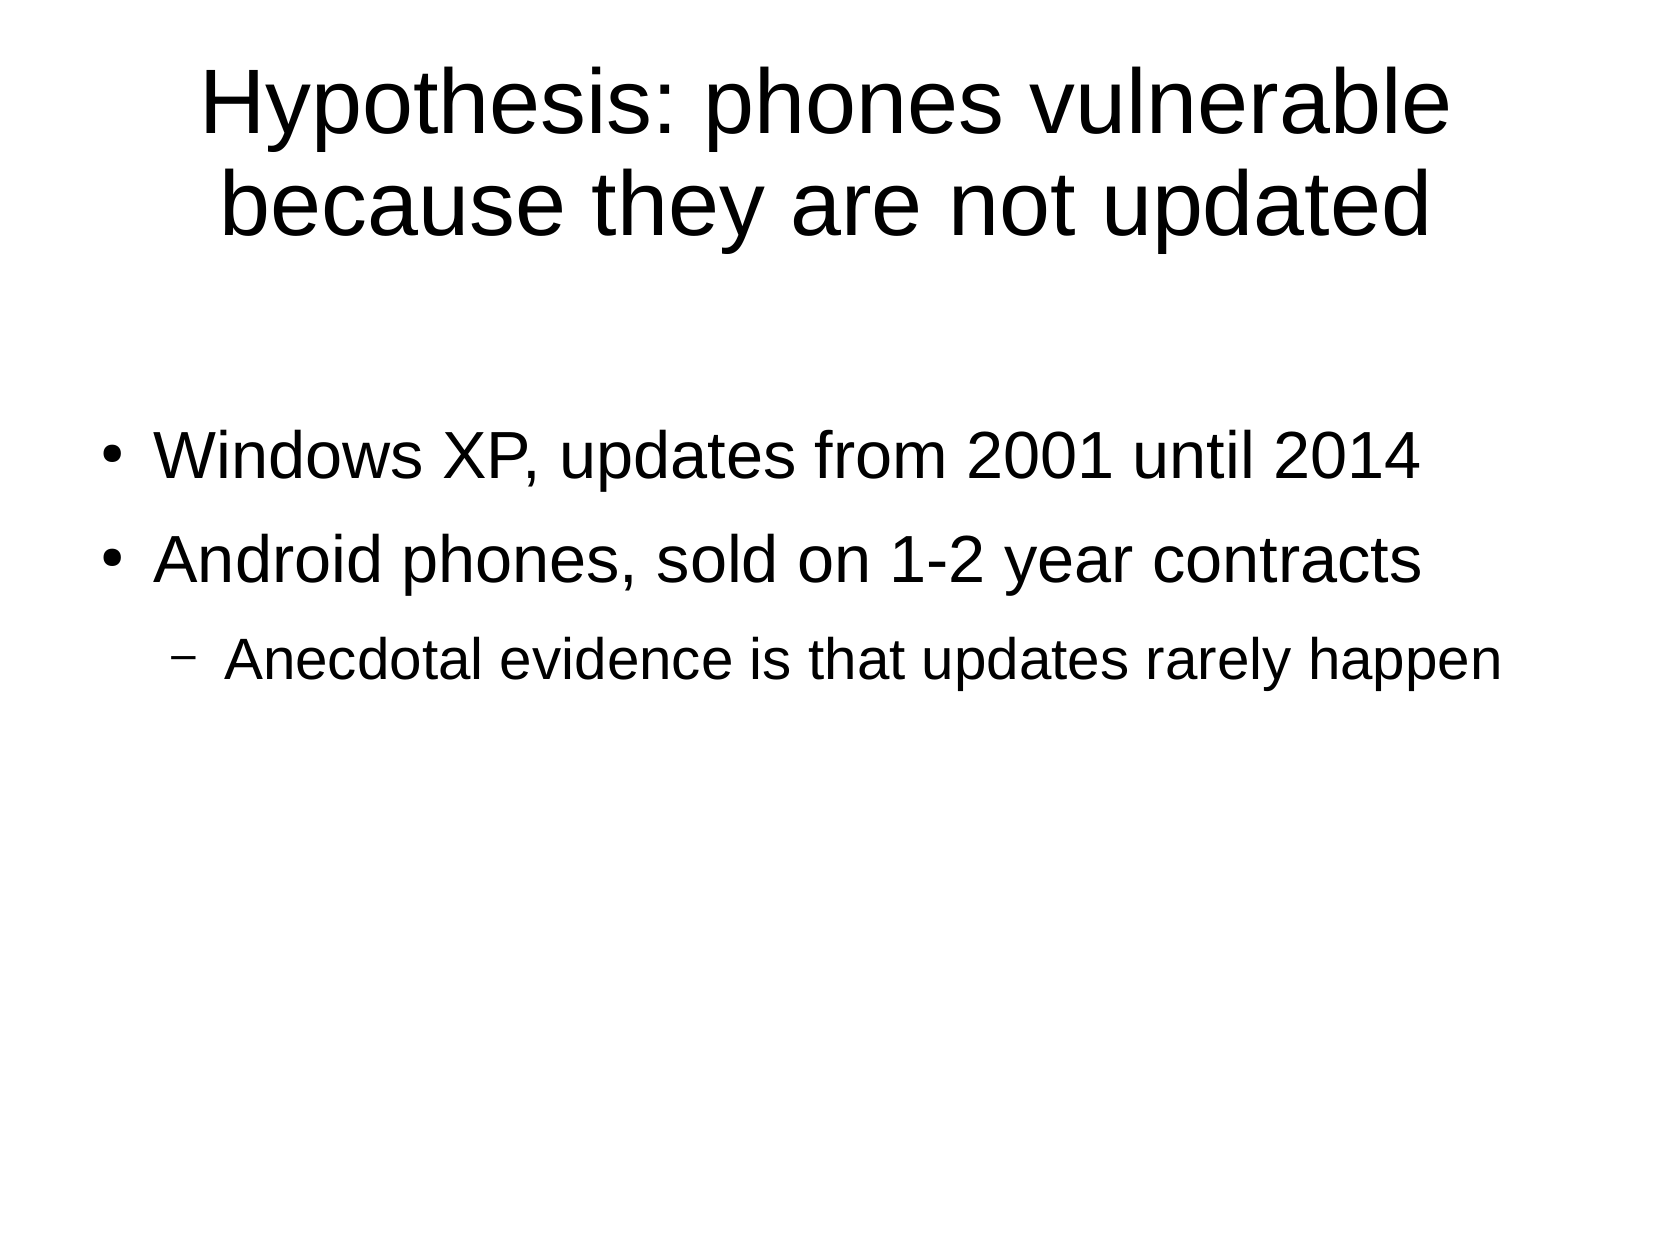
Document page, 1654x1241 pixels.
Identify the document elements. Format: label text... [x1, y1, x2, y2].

list Windows XP, updates from 2001 until 2014 Android phones, sold on 1-2 year contracts Anecdotal evidence is that updates rarely happen [82, 313, 1571, 1133]
title Hypothesis: phones vulnerable because they are not updated [82, 49, 1571, 257]
